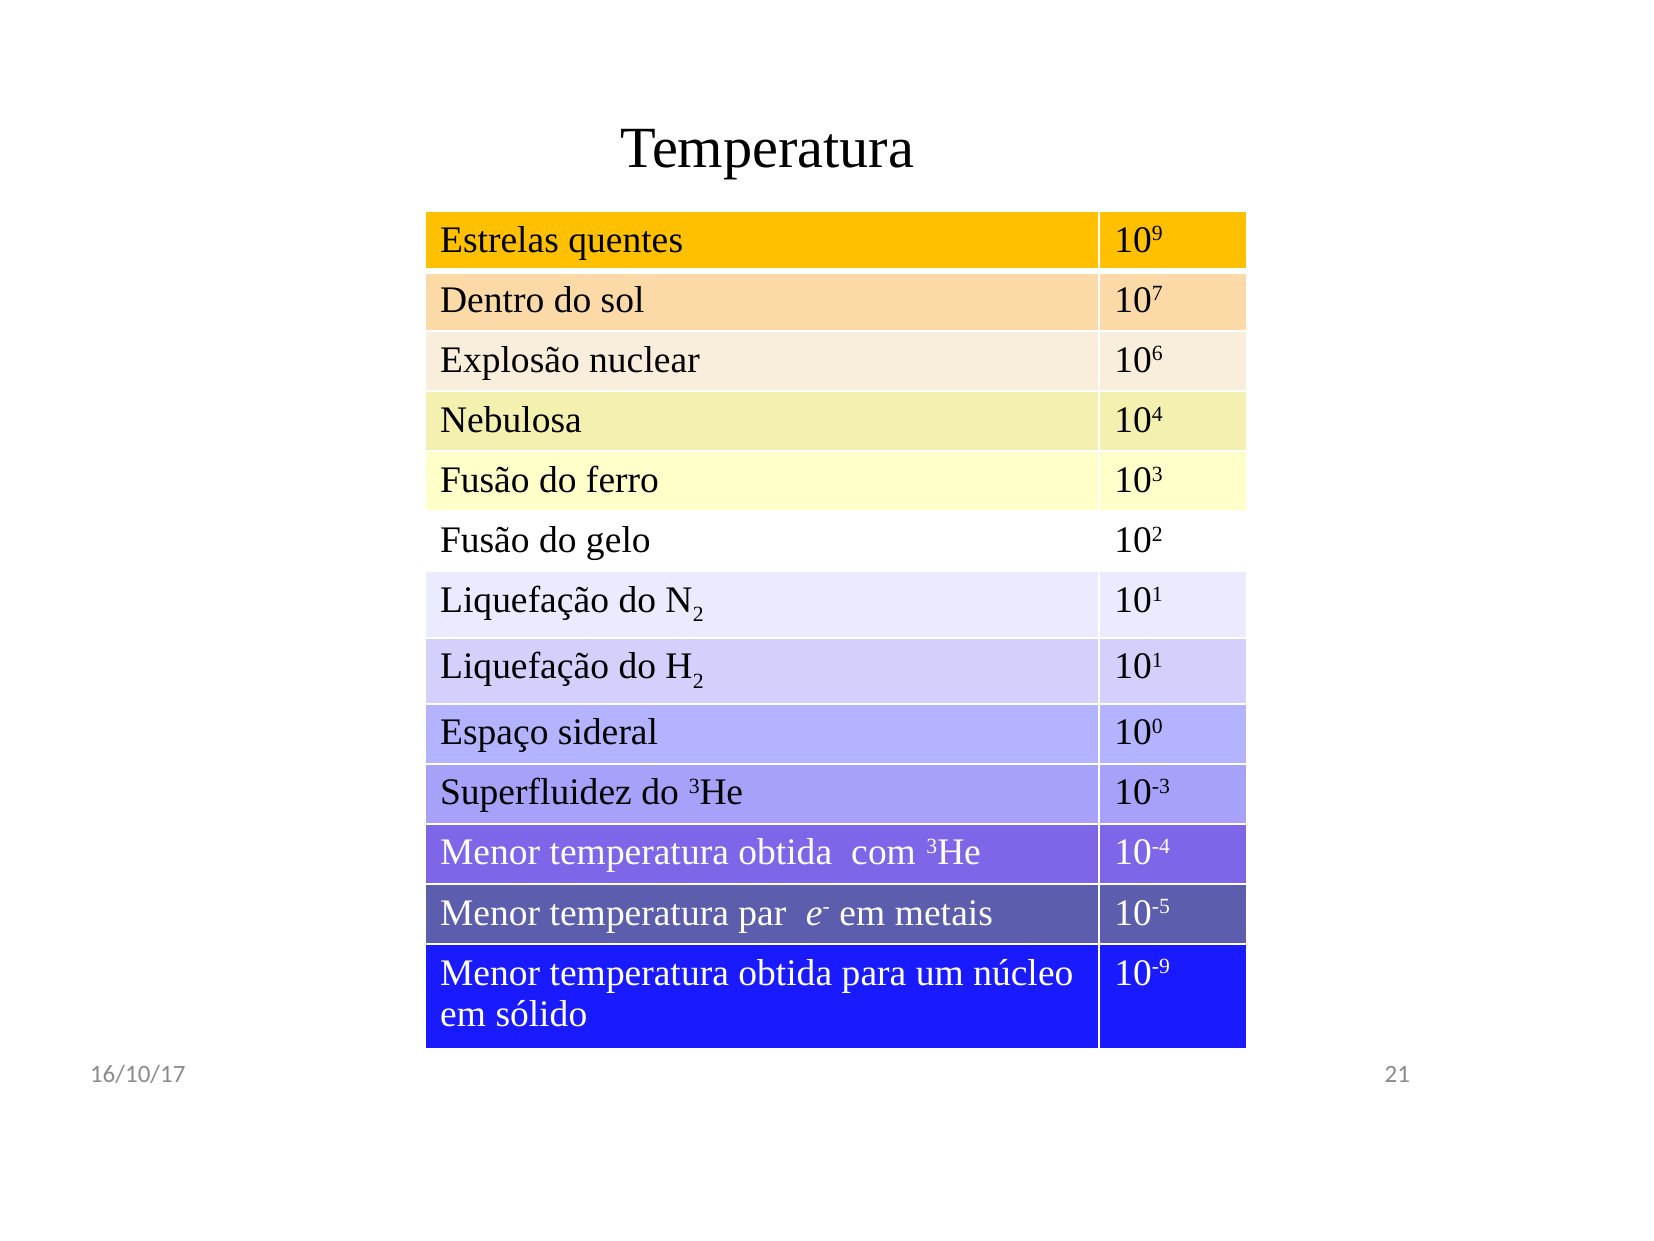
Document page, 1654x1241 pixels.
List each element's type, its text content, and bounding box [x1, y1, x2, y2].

table_cell 103 [1100, 452, 1246, 510]
table_header 109 [1100, 212, 1246, 268]
table_cell Liquefação do N2 [426, 572, 1098, 637]
table_cell 104 [1100, 392, 1246, 450]
table_cell Fusão do ferro [426, 452, 1098, 510]
table_cell Dentro do sol [426, 274, 1098, 330]
text_box Temperatura [512, 102, 1105, 187]
table_cell Espaço sideral [426, 705, 1098, 763]
table_cell 10-5 [1100, 885, 1246, 943]
table_cell 100 [1100, 705, 1246, 763]
slide_number 16/10/17 [75, 1042, 425, 1103]
table_cell 102 [1100, 512, 1246, 570]
table_cell 101 [1100, 572, 1246, 637]
table_cell 10-9 [1100, 945, 1246, 1048]
table_cell 101 [1100, 639, 1246, 703]
table_cell Menor temperatura obtida para um núcleo em sólido [426, 945, 1098, 1048]
table_cell 107 [1100, 274, 1246, 330]
table_cell Liquefação do H2 [426, 639, 1098, 703]
slide_number <número> [1074, 1042, 1425, 1103]
table_cell 10-4 [1100, 825, 1246, 883]
table_cell Explosão nuclear [426, 332, 1098, 390]
table_cell Nebulosa [426, 392, 1098, 450]
table_cell Superfluidez do 3He [426, 765, 1098, 823]
table_cell 10-3 [1100, 765, 1246, 823]
table_cell Fusão do gelo [426, 512, 1098, 570]
table_cell Menor temperatura obtida com 3He [426, 825, 1098, 883]
table_cell Menor temperatura par e- em metais [426, 885, 1098, 943]
table_header Estrelas quentes [426, 212, 1098, 268]
table_cell 106 [1100, 332, 1246, 390]
